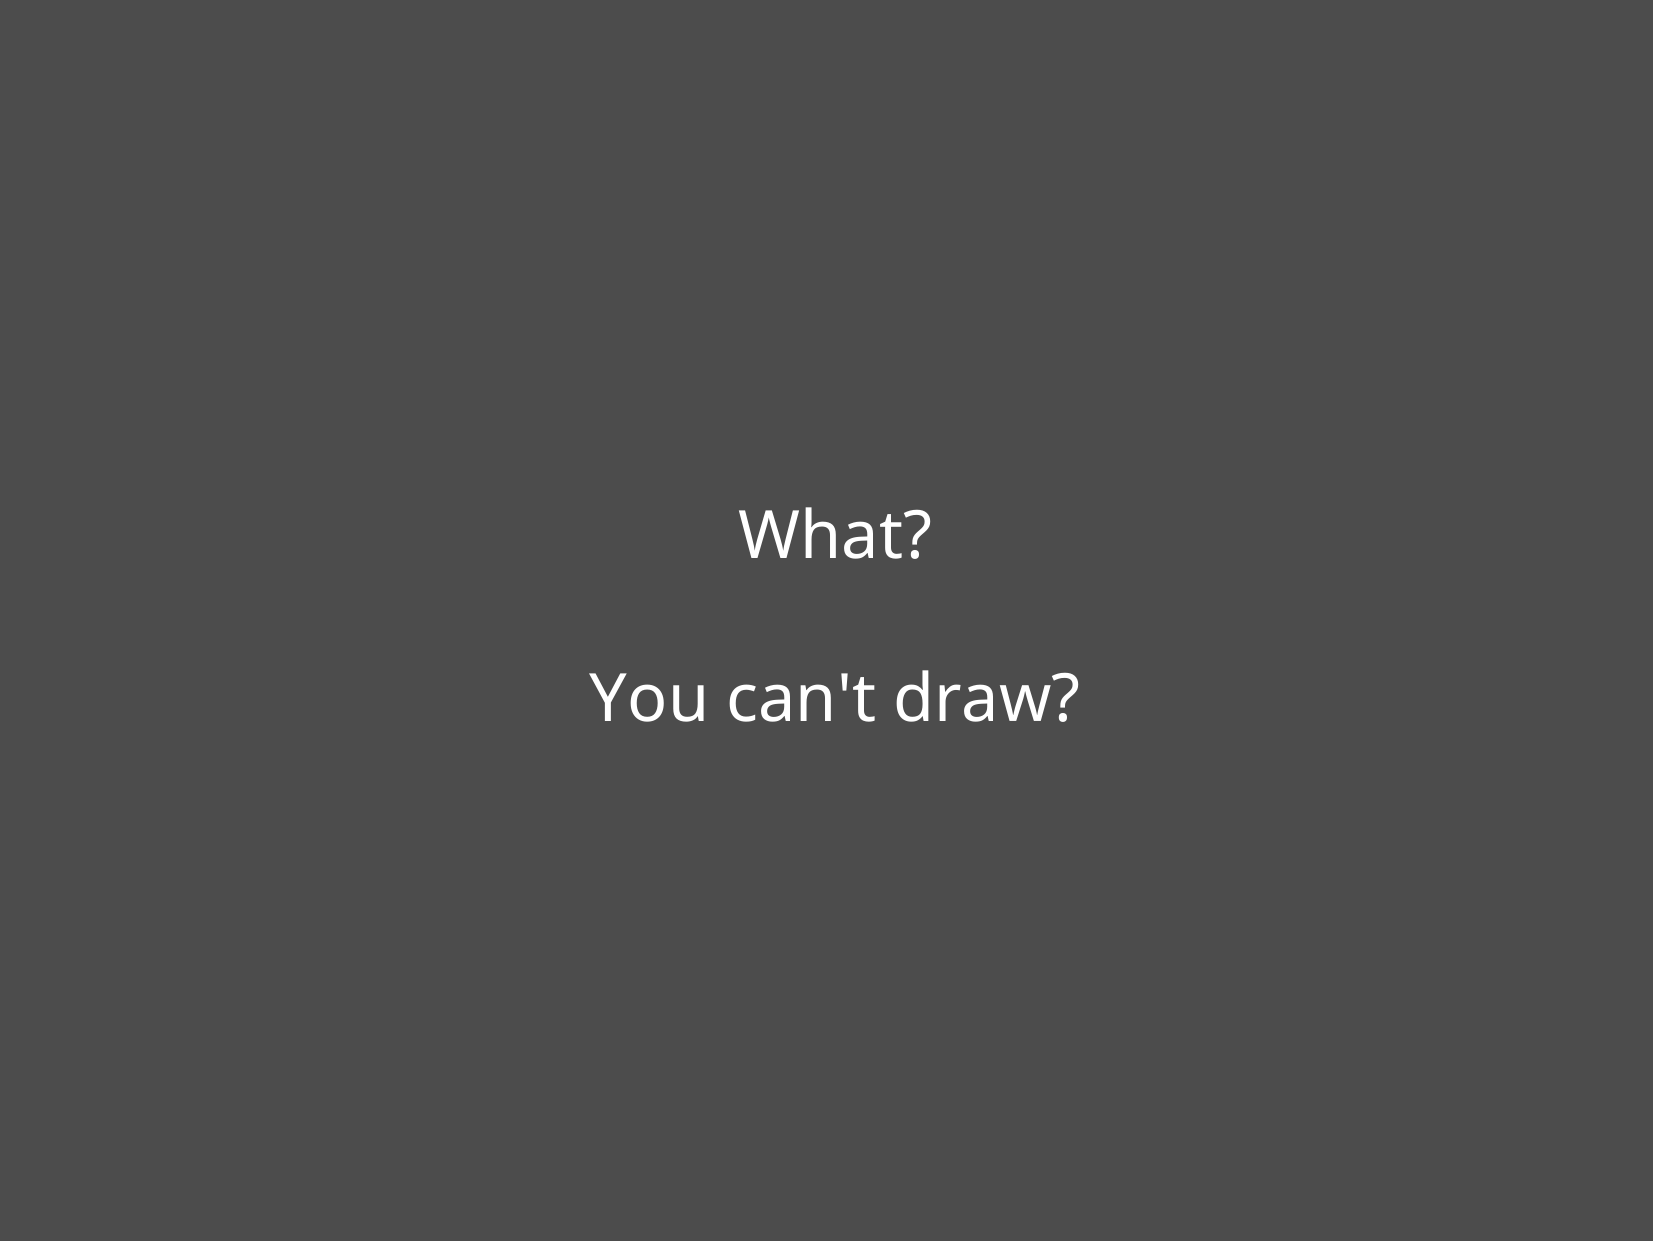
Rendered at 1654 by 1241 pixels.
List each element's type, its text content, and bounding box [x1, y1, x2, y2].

title What? You can't draw? [272, 480, 1398, 751]
